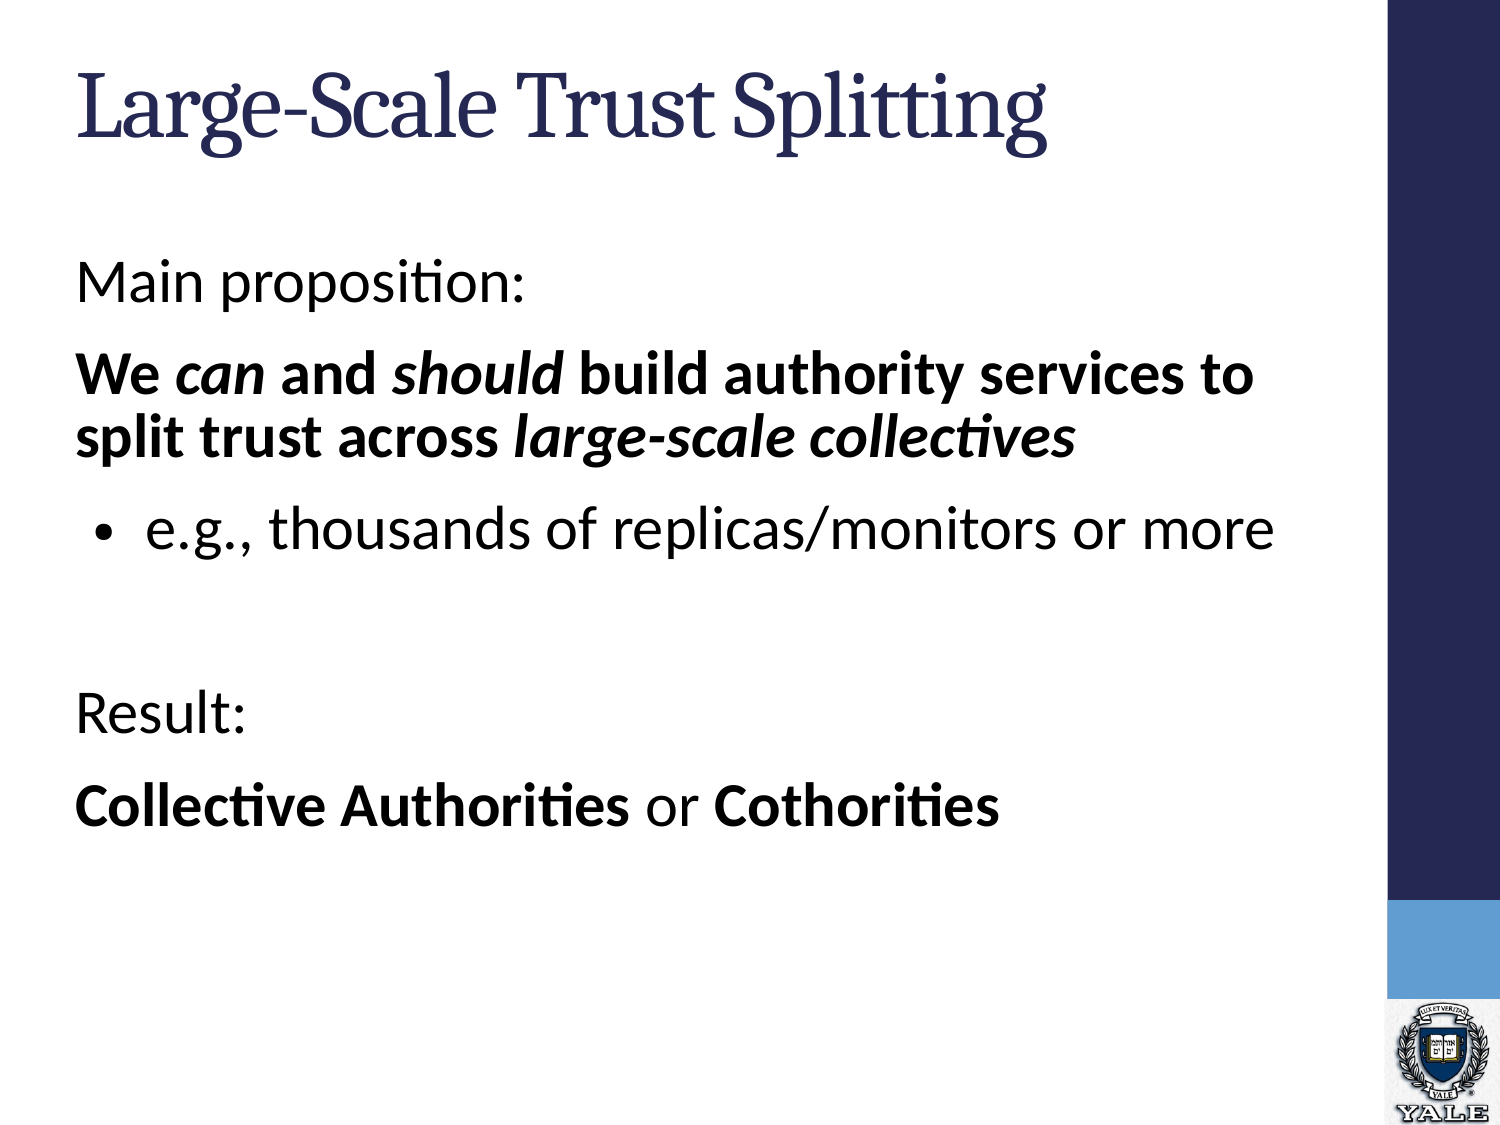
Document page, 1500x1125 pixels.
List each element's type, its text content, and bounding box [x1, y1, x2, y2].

title Large-Scale Trust Splitting [75, 12, 1325, 200]
list Main proposition: We can and should build authority services to split trust across large-scale collectives e.g., thousands of replicas/monitors or more Result: Collective Authorities or Cothorities [75, 254, 1325, 1063]
picture [1384, 999, 1500, 1125]
